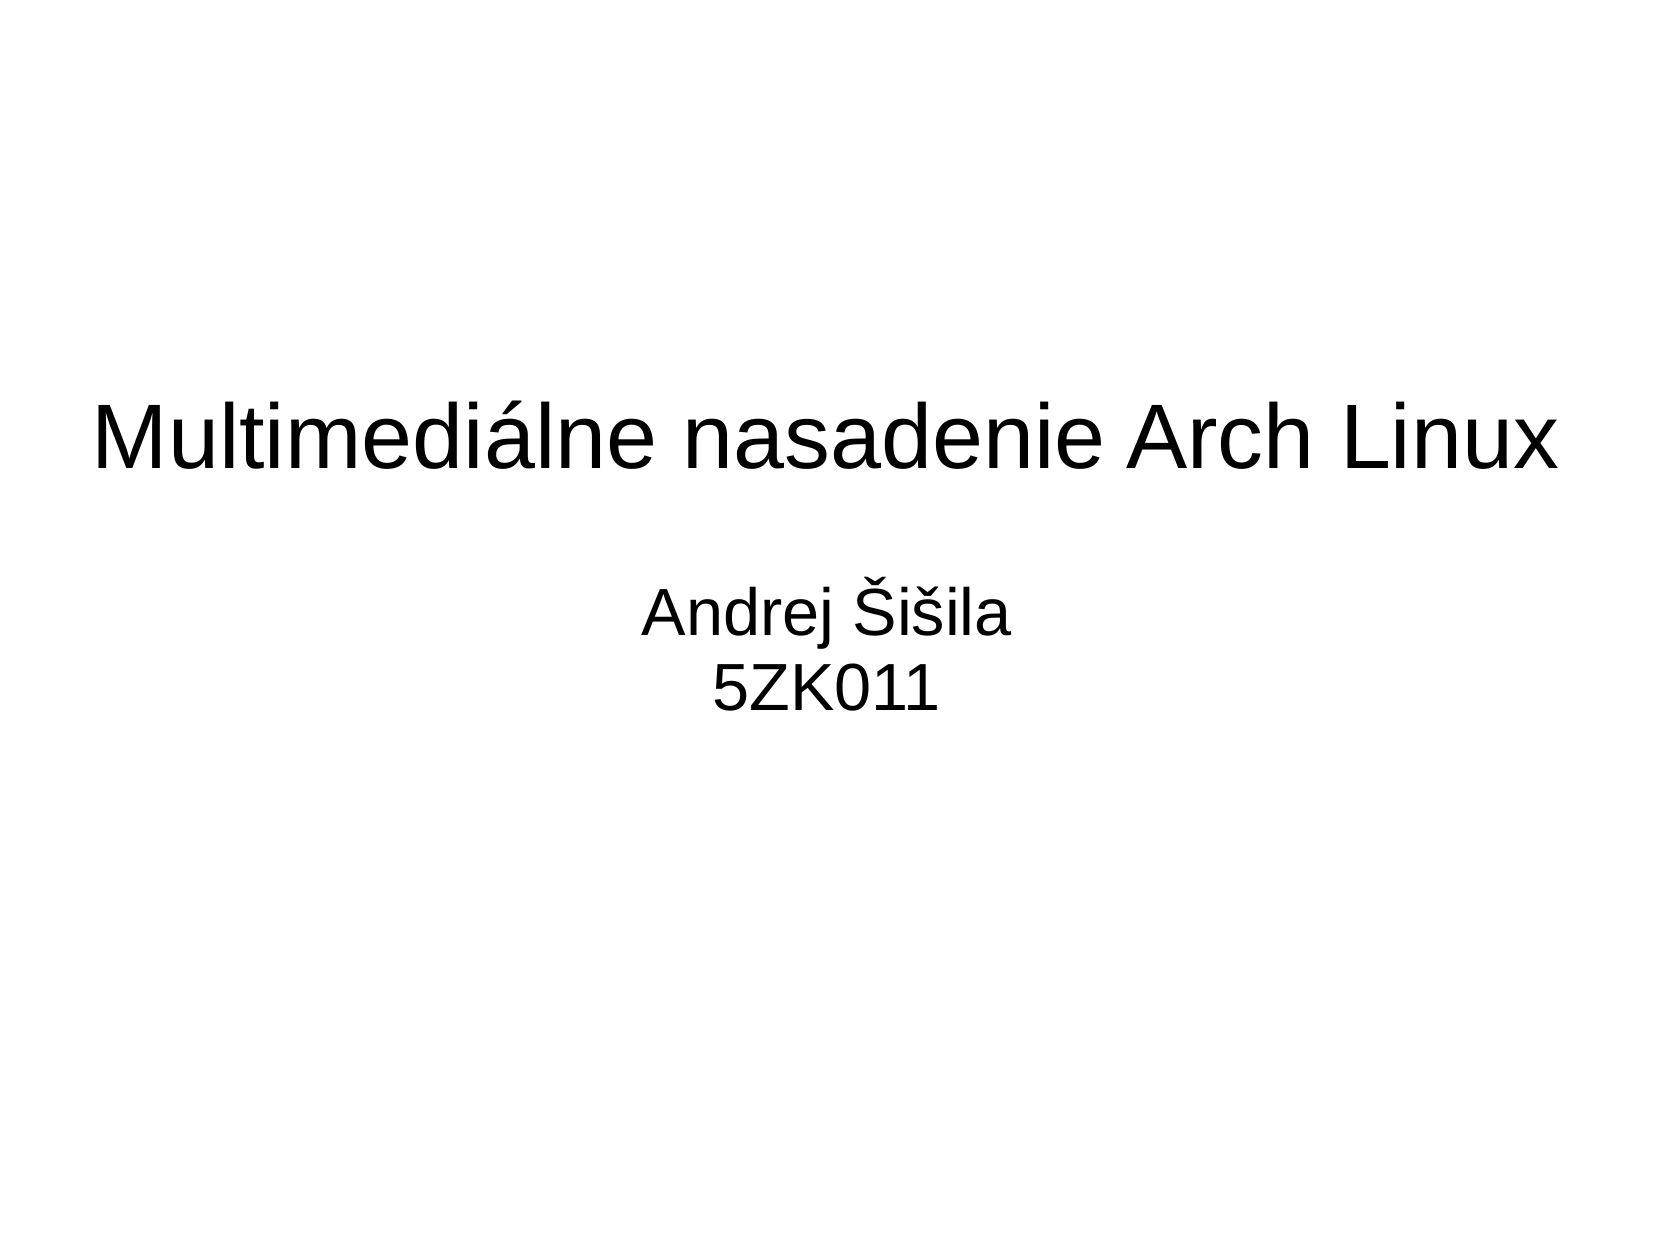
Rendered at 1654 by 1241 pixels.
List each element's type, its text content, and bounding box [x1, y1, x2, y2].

subtitle Andrej Šišila 5ZK011 [82, 290, 1571, 1010]
